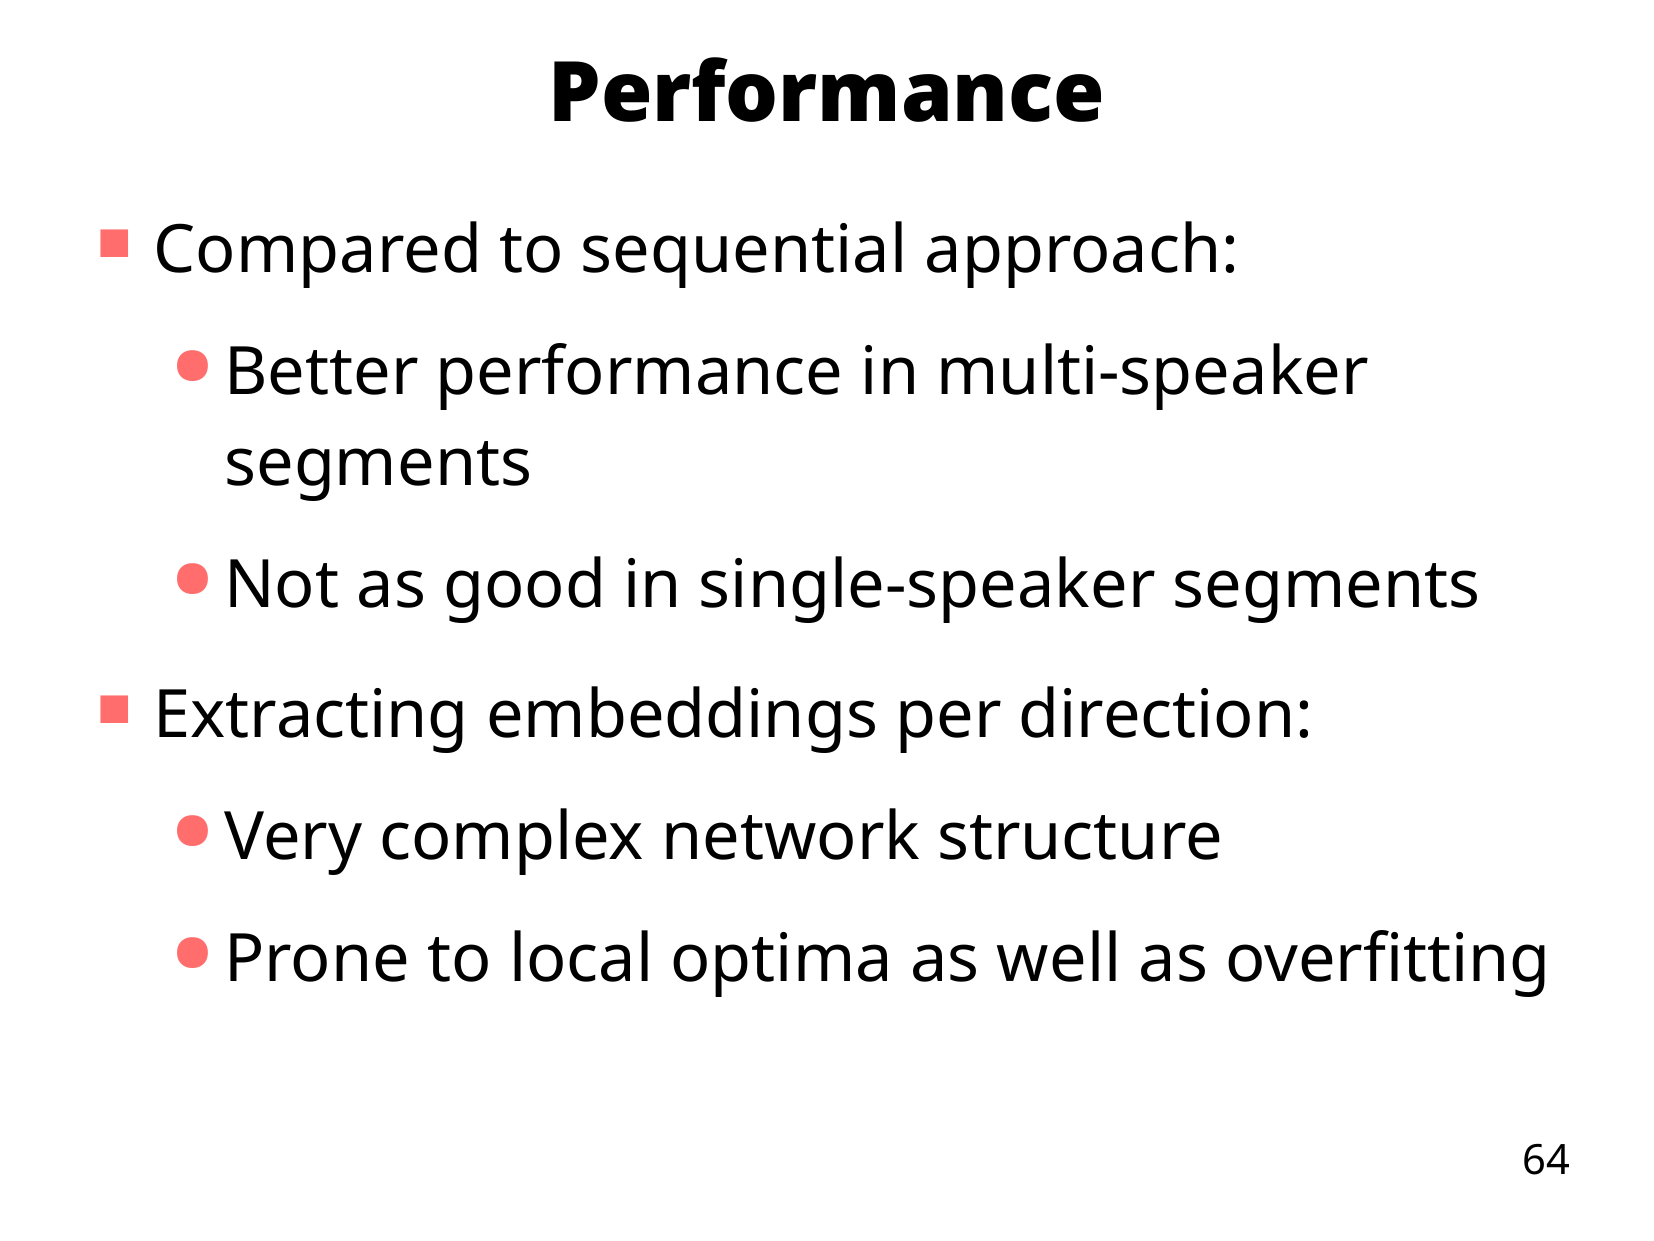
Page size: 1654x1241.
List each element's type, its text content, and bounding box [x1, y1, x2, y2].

list Compared to sequential approach: Better performance in multi-speaker segments Not as good in single-speaker segments Extracting embeddings per direction: Very complex network structure Prone to local optima as well as overfitting [82, 200, 1571, 1111]
title Performance [82, 37, 1571, 143]
